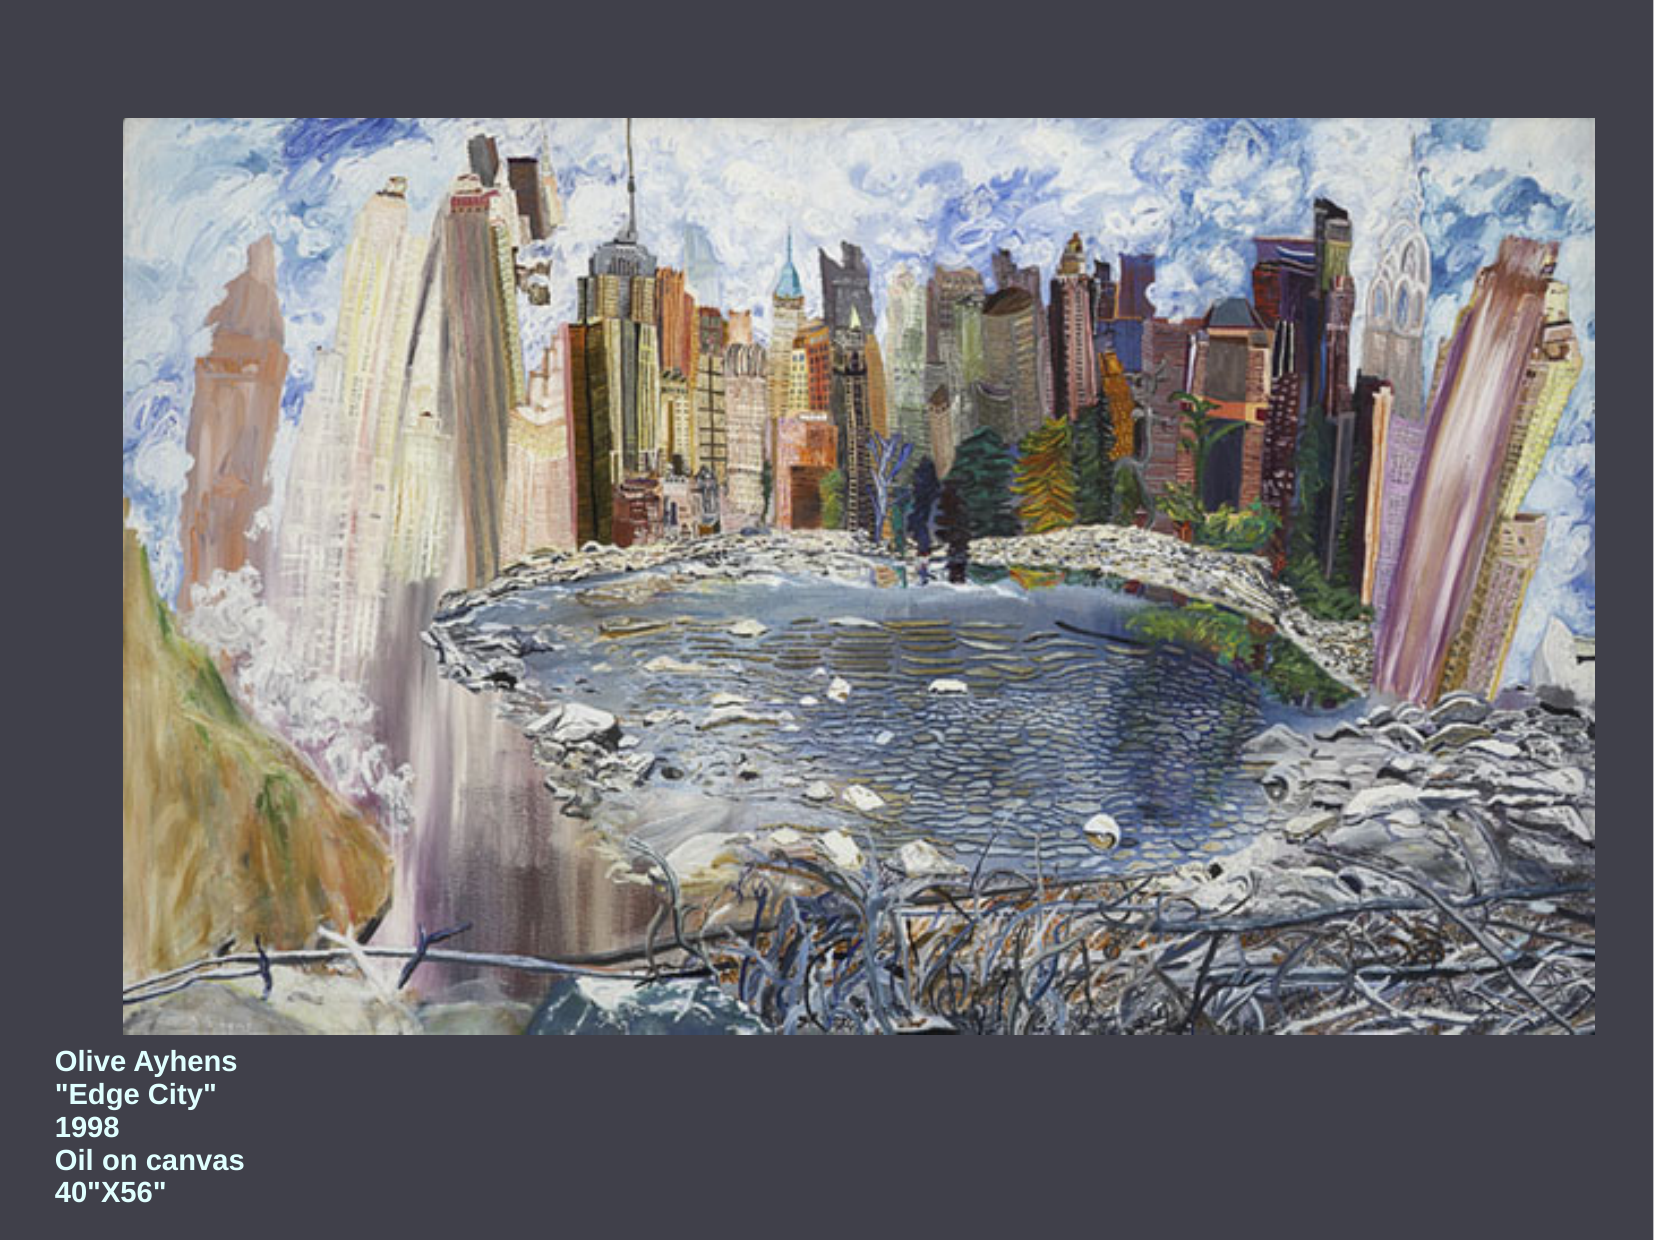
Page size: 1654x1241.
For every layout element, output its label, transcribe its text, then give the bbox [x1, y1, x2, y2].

text_box Olive Ayhens "Edge City" 1998 Oil on canvas 40"X56" [40, 1037, 768, 1217]
picture [123, 118, 1595, 1035]
